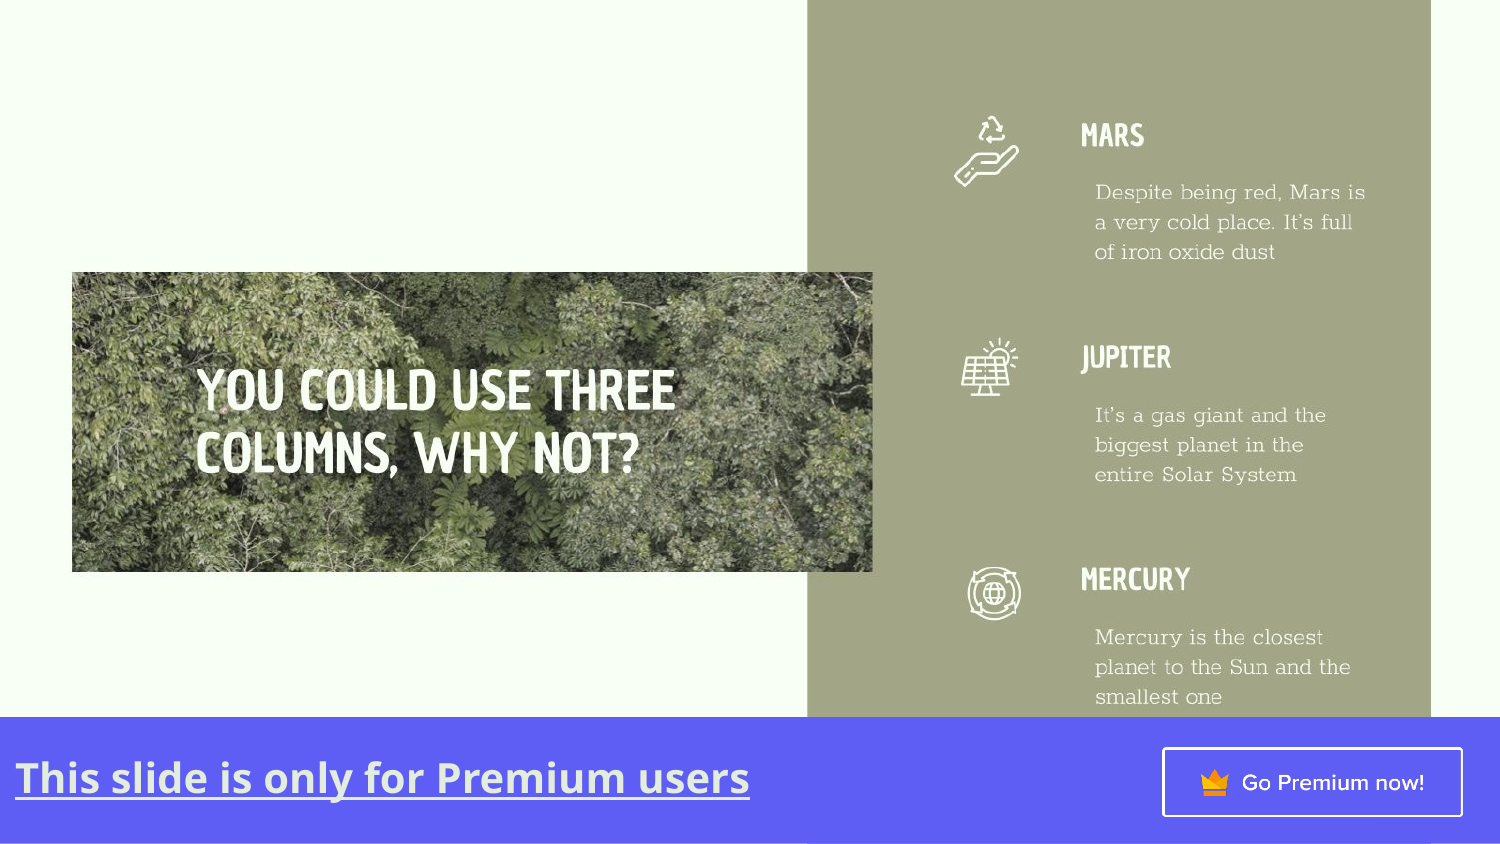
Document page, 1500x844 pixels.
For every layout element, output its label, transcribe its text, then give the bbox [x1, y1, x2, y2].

text_box This slide is only for Premium users [0, 717, 1500, 844]
picture [0, 0, 1500, 717]
picture [1162, 747, 1463, 817]
